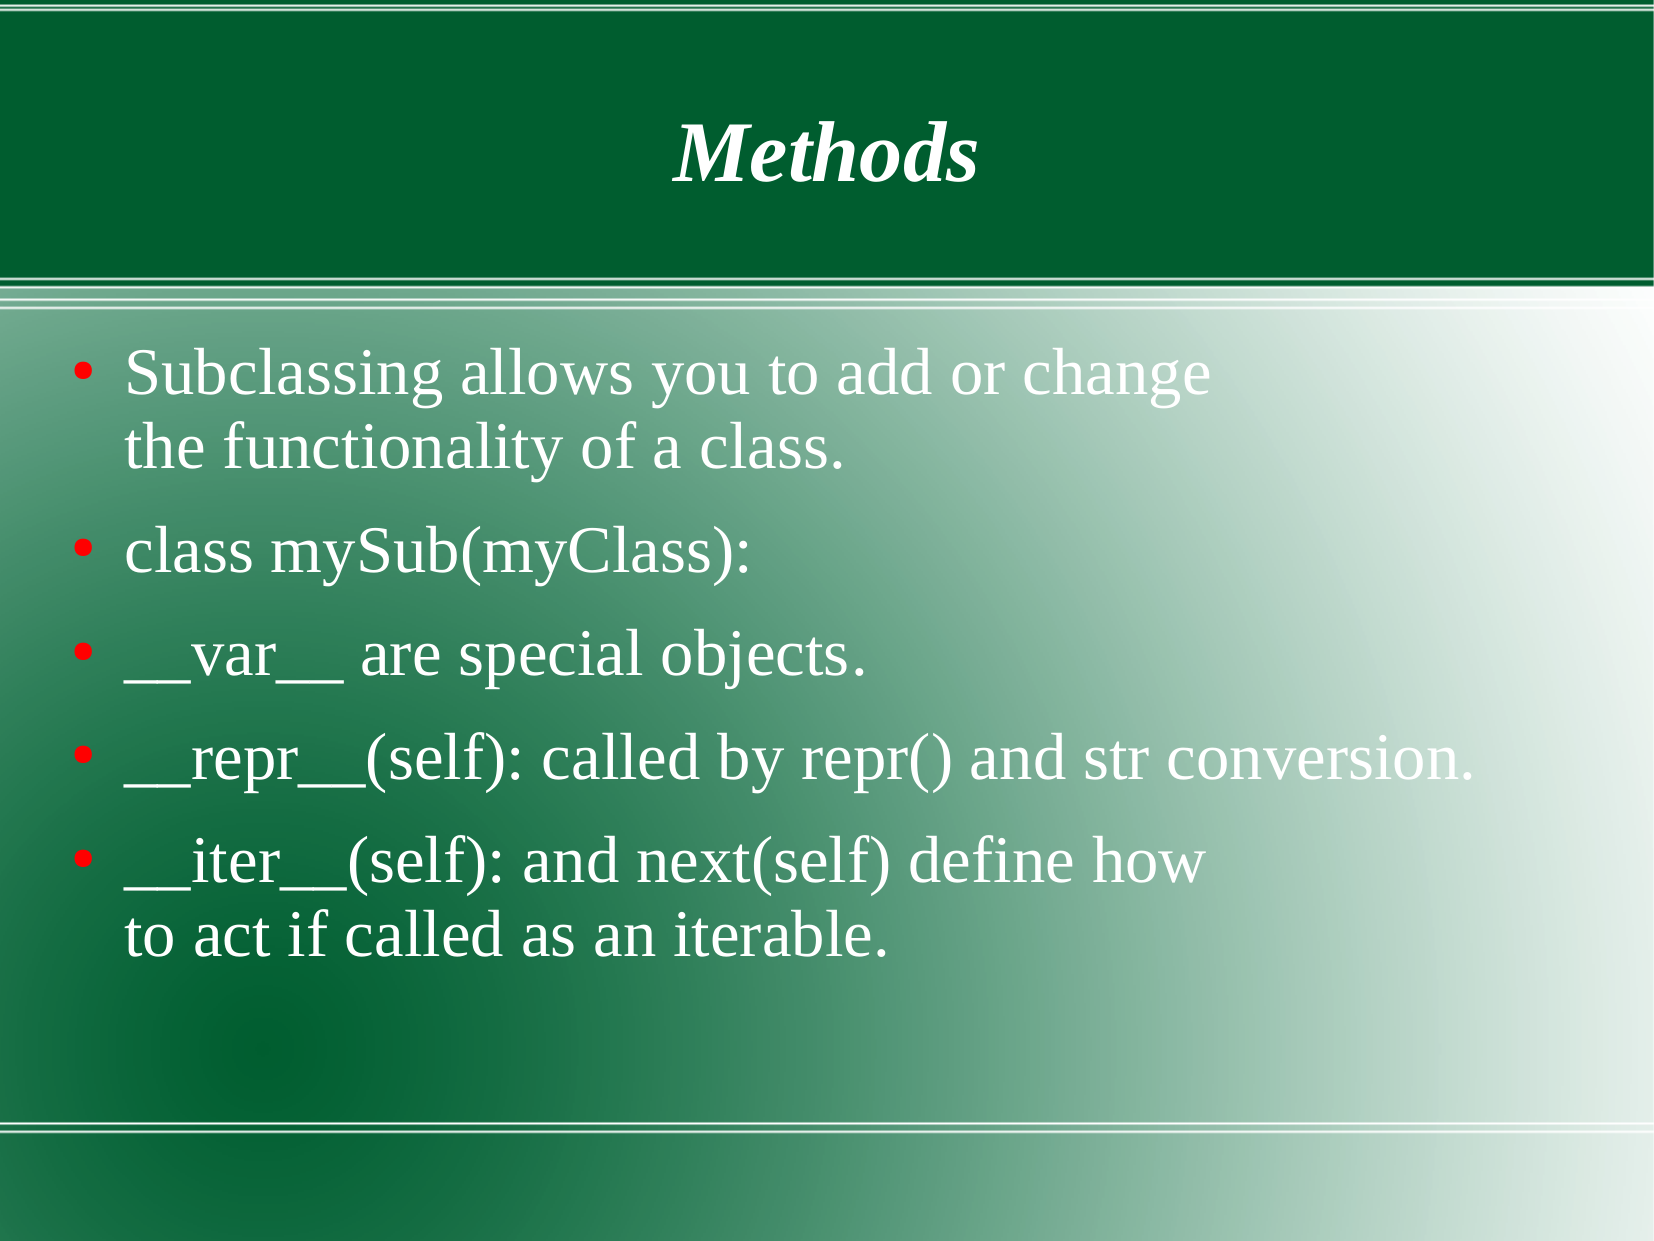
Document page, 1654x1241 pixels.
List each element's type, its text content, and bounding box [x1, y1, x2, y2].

title Methods [82, 49, 1571, 257]
list Subclassing allows you to add or change the functionality of a class. class mySub(myClass): __var__ are special objects. __repr__(self): called by repr() and str conversion. __iter__(self): and next(self) define how to act if called as an iterable. [53, 334, 1542, 1154]
picture [0, 0, 1654, 1241]
